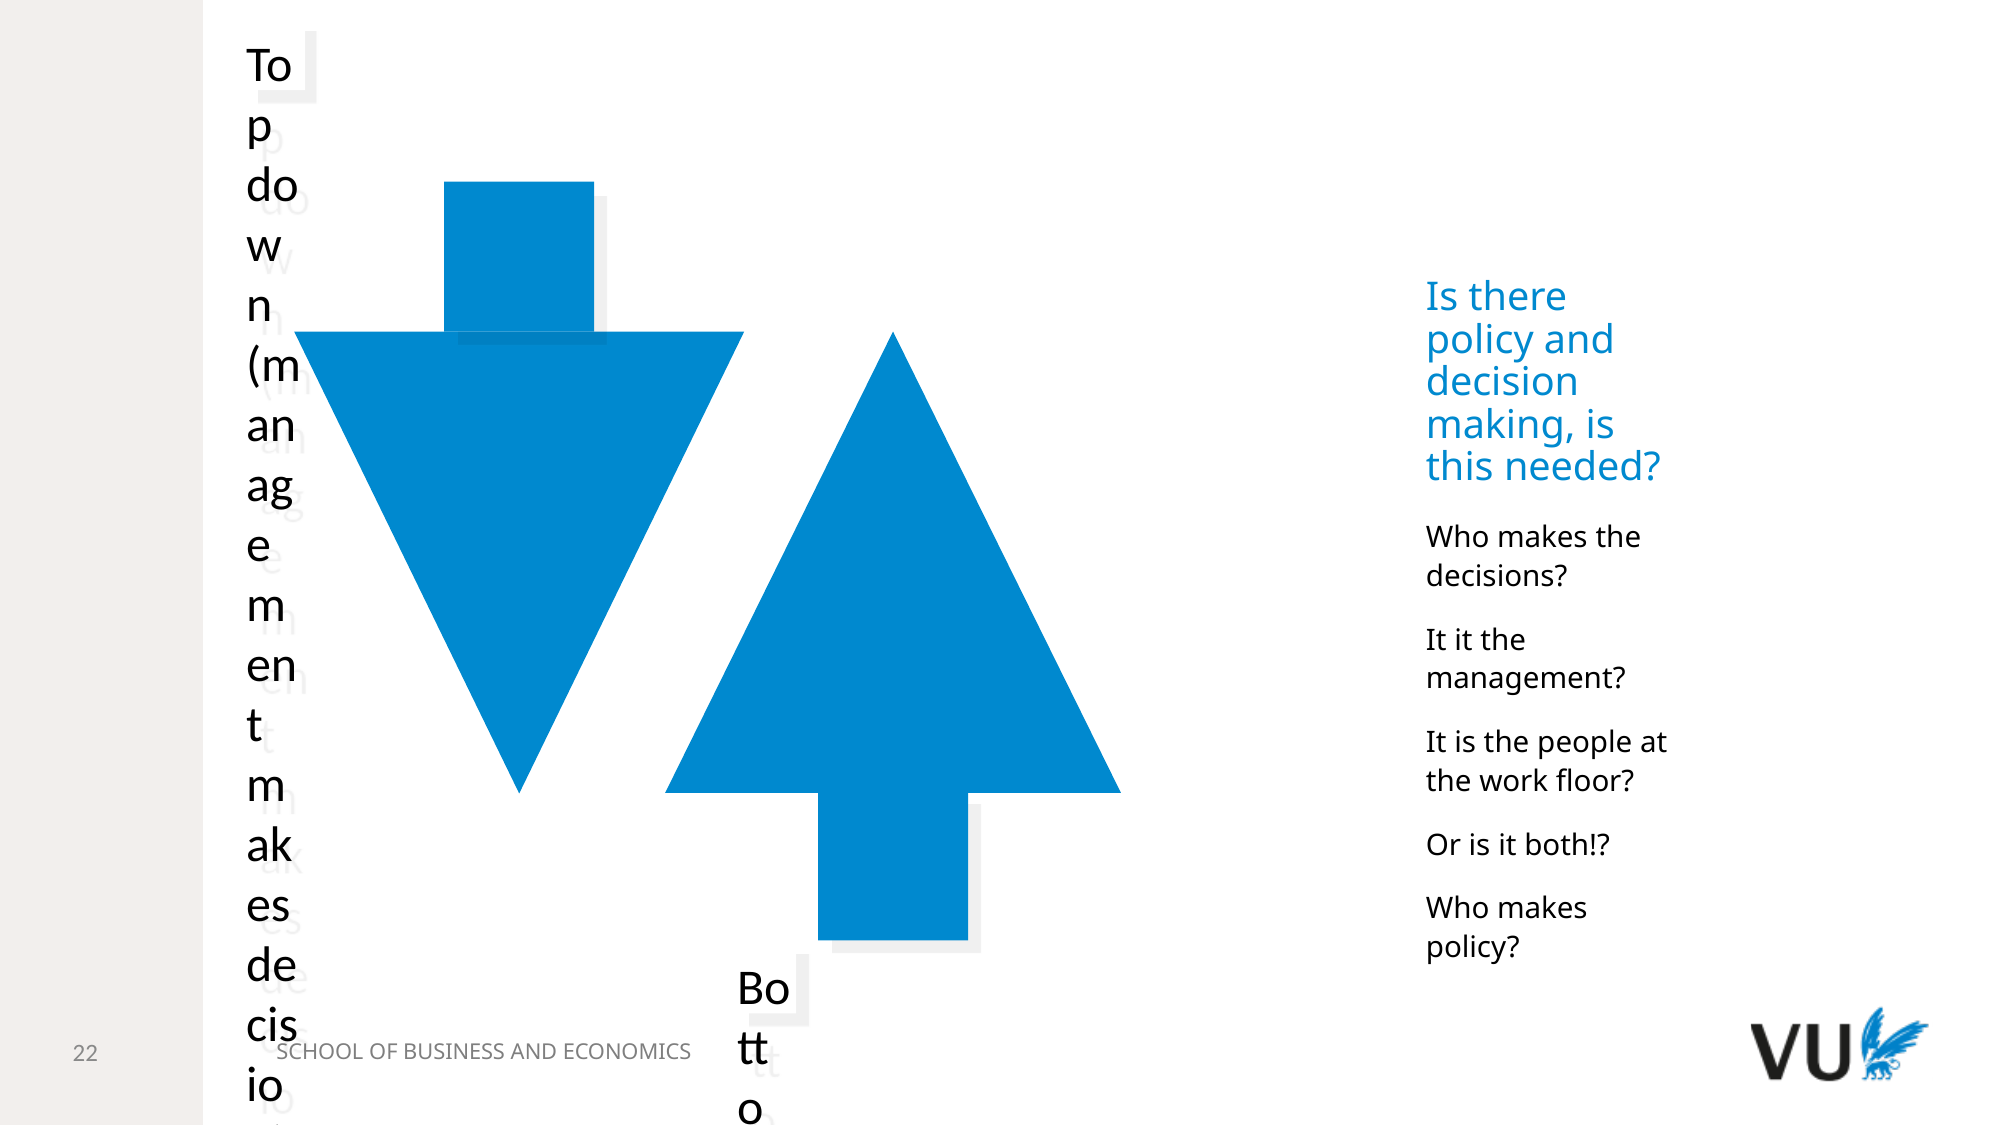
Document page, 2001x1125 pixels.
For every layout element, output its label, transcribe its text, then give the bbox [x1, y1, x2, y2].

text_box SCHOOL OF BUSINESS AND ECONOMICS [276, 977, 1413, 1125]
text_box Bottom up (work floor initiates changes) [734, 940, 797, 1014]
list Is there policy and decision making, is this needed? Who makes the decisions? It it the management? It is the people at the work floor? Or is it both!? Who makes policy? [1425, 276, 1927, 978]
text_box [72, 977, 173, 1125]
text_box [665, 331, 1121, 941]
text_box Top down (management makes decision) [243, 16, 306, 91]
text_box [294, 181, 745, 794]
